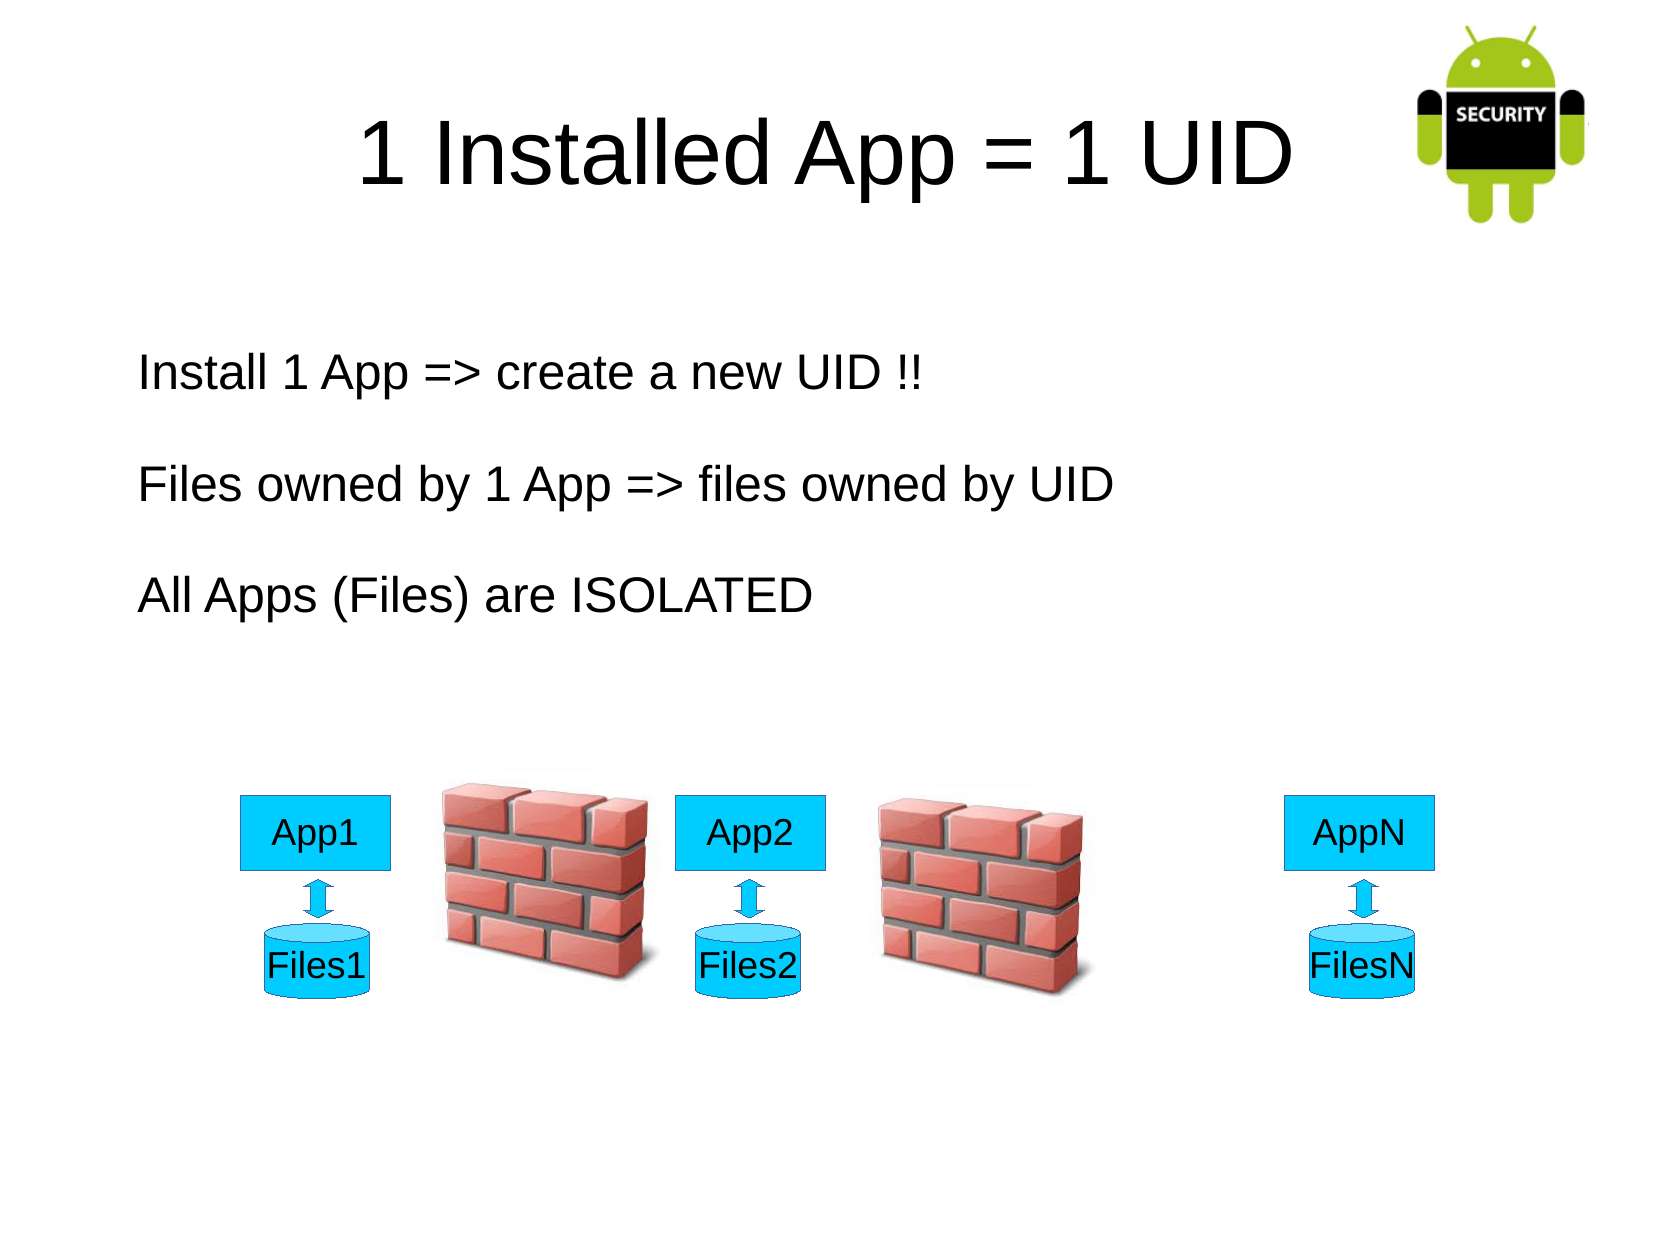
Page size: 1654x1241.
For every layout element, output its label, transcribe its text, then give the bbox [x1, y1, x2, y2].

title 1 Installed App = 1 UID [82, 49, 1571, 257]
text_box [734, 879, 765, 918]
picture [870, 778, 1096, 1005]
text_box Files1 [264, 934, 370, 999]
text_box [303, 879, 334, 918]
text_box Install 1 App => create a new UID !! Files owned by 1 App => files owned by UID All Apps (Files) are ISOLATED [122, 336, 1130, 631]
text_box App1 [240, 795, 391, 871]
text_box [1348, 879, 1379, 918]
picture [1349, 11, 1654, 241]
picture [434, 763, 661, 990]
text_box AppN [1284, 795, 1435, 871]
text_box App2 [675, 795, 826, 871]
text_box Files2 [695, 934, 801, 999]
text_box FilesN [1309, 934, 1415, 999]
